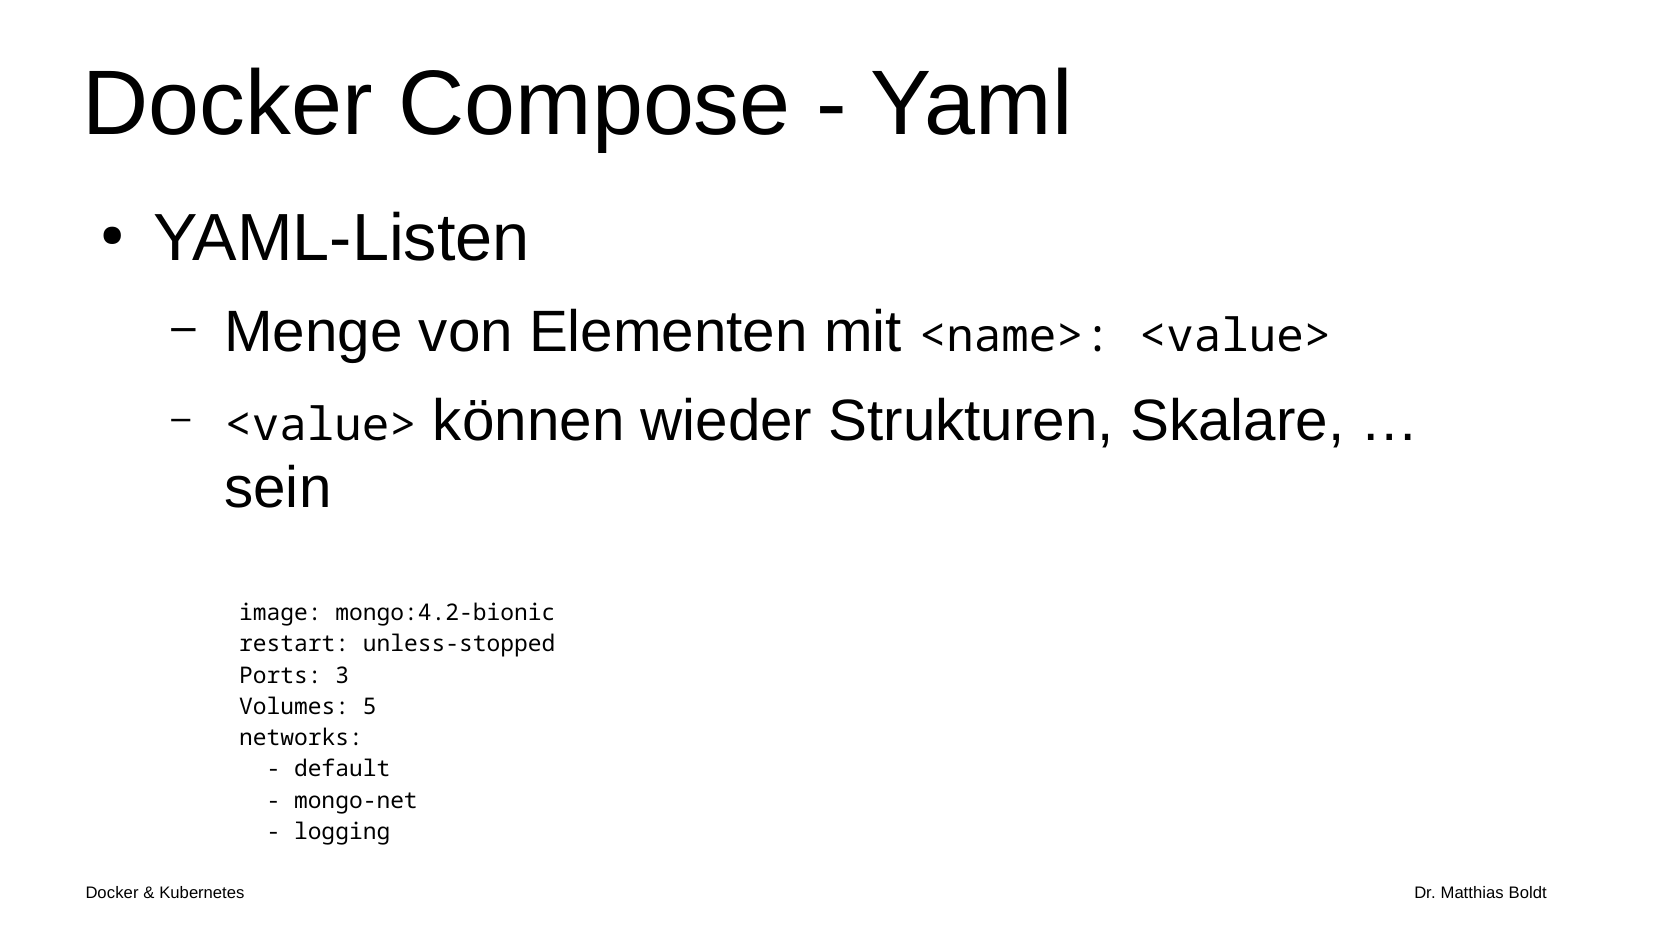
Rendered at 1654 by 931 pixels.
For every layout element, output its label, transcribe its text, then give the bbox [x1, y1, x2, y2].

text_box Docker & Kubernetes Dr. Matthias Boldt [70, 875, 1563, 910]
title Docker Compose - Yaml [82, 25, 1571, 181]
list YAML-Listen Menge von Elementen mit <name>: <value> <value> können wieder Strukturen, Skalare, … sein [82, 199, 1524, 603]
text_box image: mongo:4.2-bionic restart: unless-stopped Ports: 3 Volumes: 5 networks: - default - mongo-net - logging [141, 588, 1193, 867]
